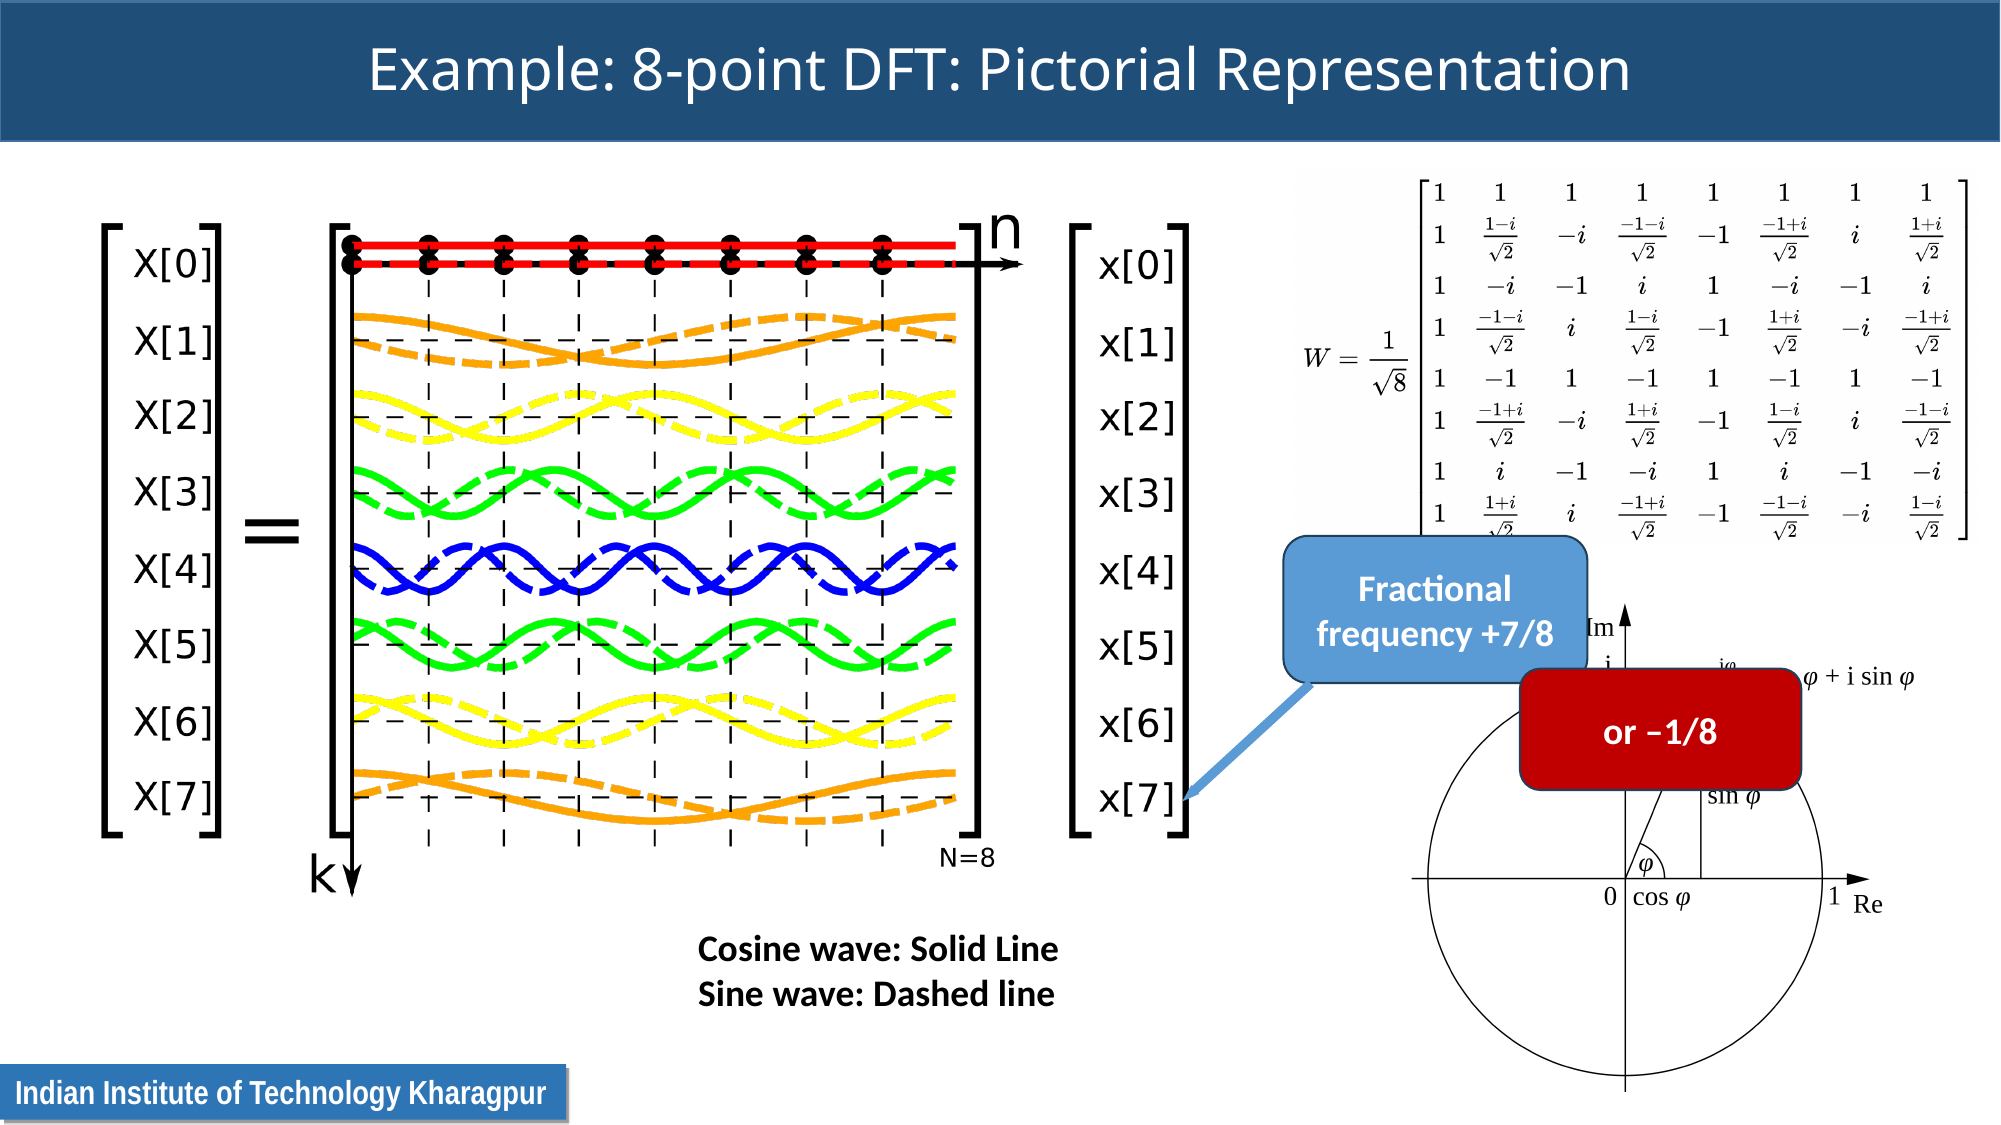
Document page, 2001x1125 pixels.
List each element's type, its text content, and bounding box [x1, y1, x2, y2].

picture [1291, 166, 1981, 549]
text_box Fractional frequency +7/8 [1283, 535, 1588, 683]
title Example: 8-point DFT: Pictorial Representation [0, 1, 2000, 141]
text_box or –1/8 [1519, 668, 1802, 790]
picture [1410, 600, 1917, 1107]
picture [20, 189, 1289, 917]
text_box Cosine wave: Solid Line Sine wave: Dashed line [683, 916, 1134, 1023]
